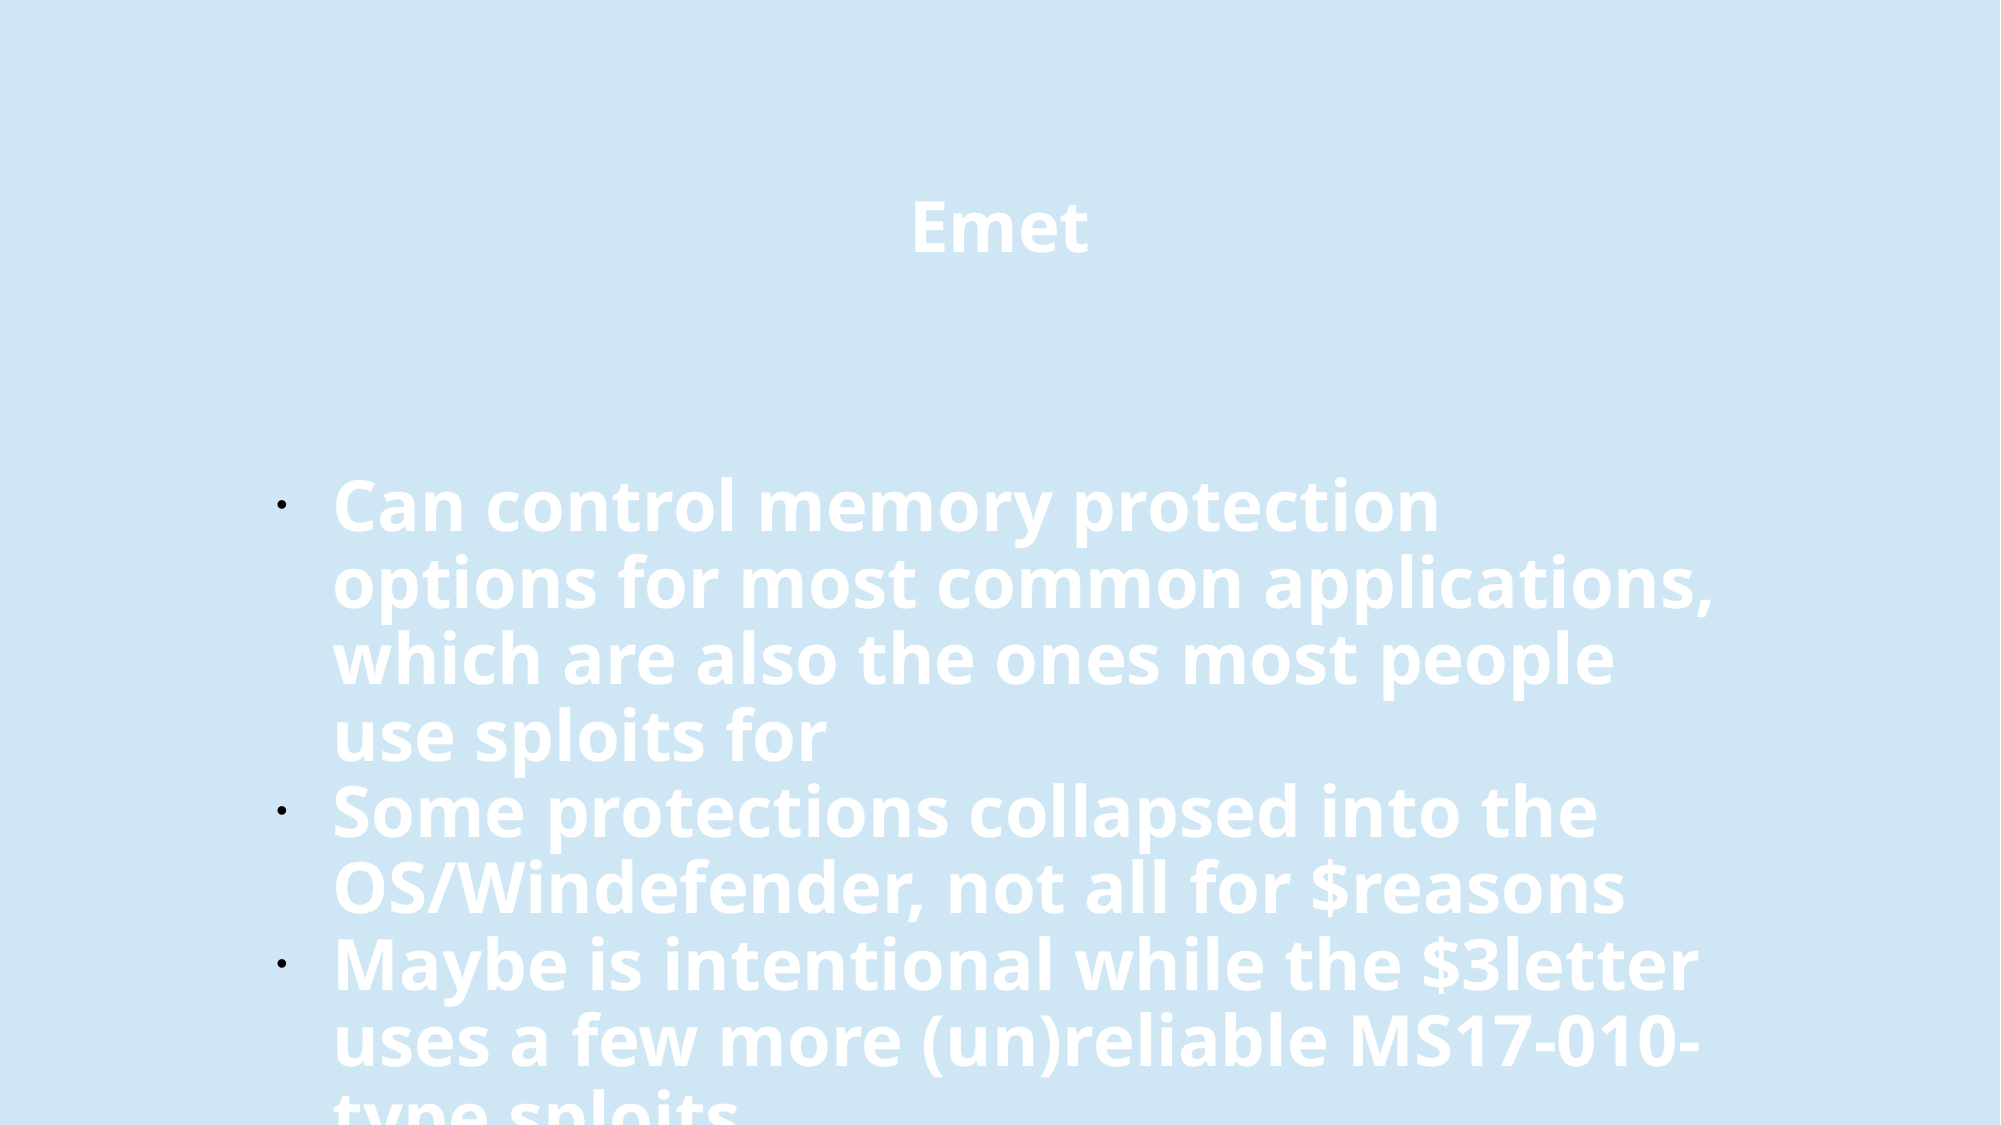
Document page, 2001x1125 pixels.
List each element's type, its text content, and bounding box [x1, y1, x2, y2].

title Emet [261, 184, 1739, 463]
subtitle Can control memory protection options for most common applications, which are also the ones most people use sploits for Some protections collapsed into the OS/Windefender, not all for $reasons Maybe is intentional while the $3letter uses a few more (un)reliable MS17-010-type sploits [261, 463, 1739, 736]
